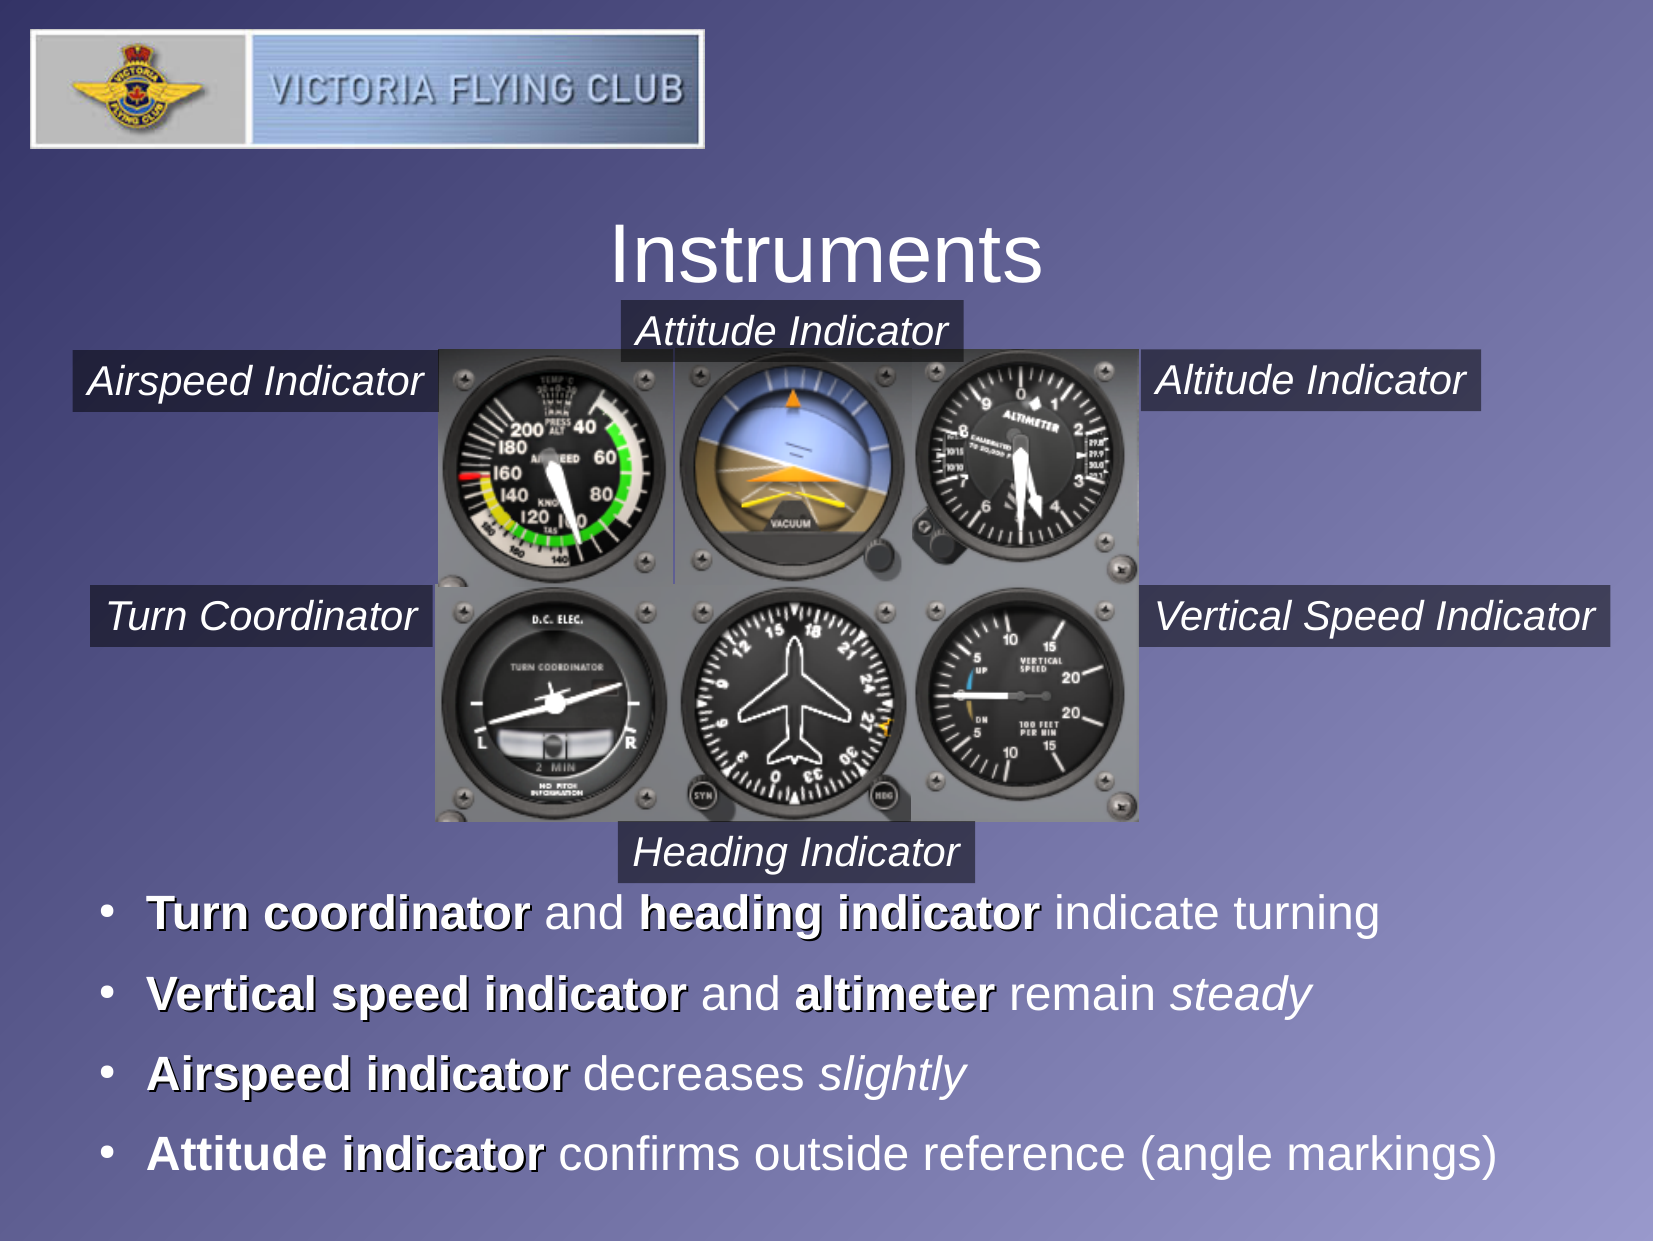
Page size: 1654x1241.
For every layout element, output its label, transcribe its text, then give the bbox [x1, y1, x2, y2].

picture [30, 29, 705, 149]
text_box Turn Coordinator [90, 585, 433, 647]
text_box Heading Indicator [617, 821, 976, 884]
text_box Vertical Speed Indicator [1138, 585, 1611, 647]
picture [435, 349, 1139, 822]
text_box Attitude Indicator [620, 300, 964, 362]
text_box Airspeed Indicator [72, 350, 439, 412]
text_box Altitude Indicator [1140, 349, 1482, 412]
title Instruments [82, 150, 1571, 358]
list Turn coordinator and heading indicator indicate turning Vertical speed indicator and altimeter remain steady Airspeed indicator decreases slightly Attitude indicator confirms outside reference (angle markings) [82, 885, 1571, 1186]
